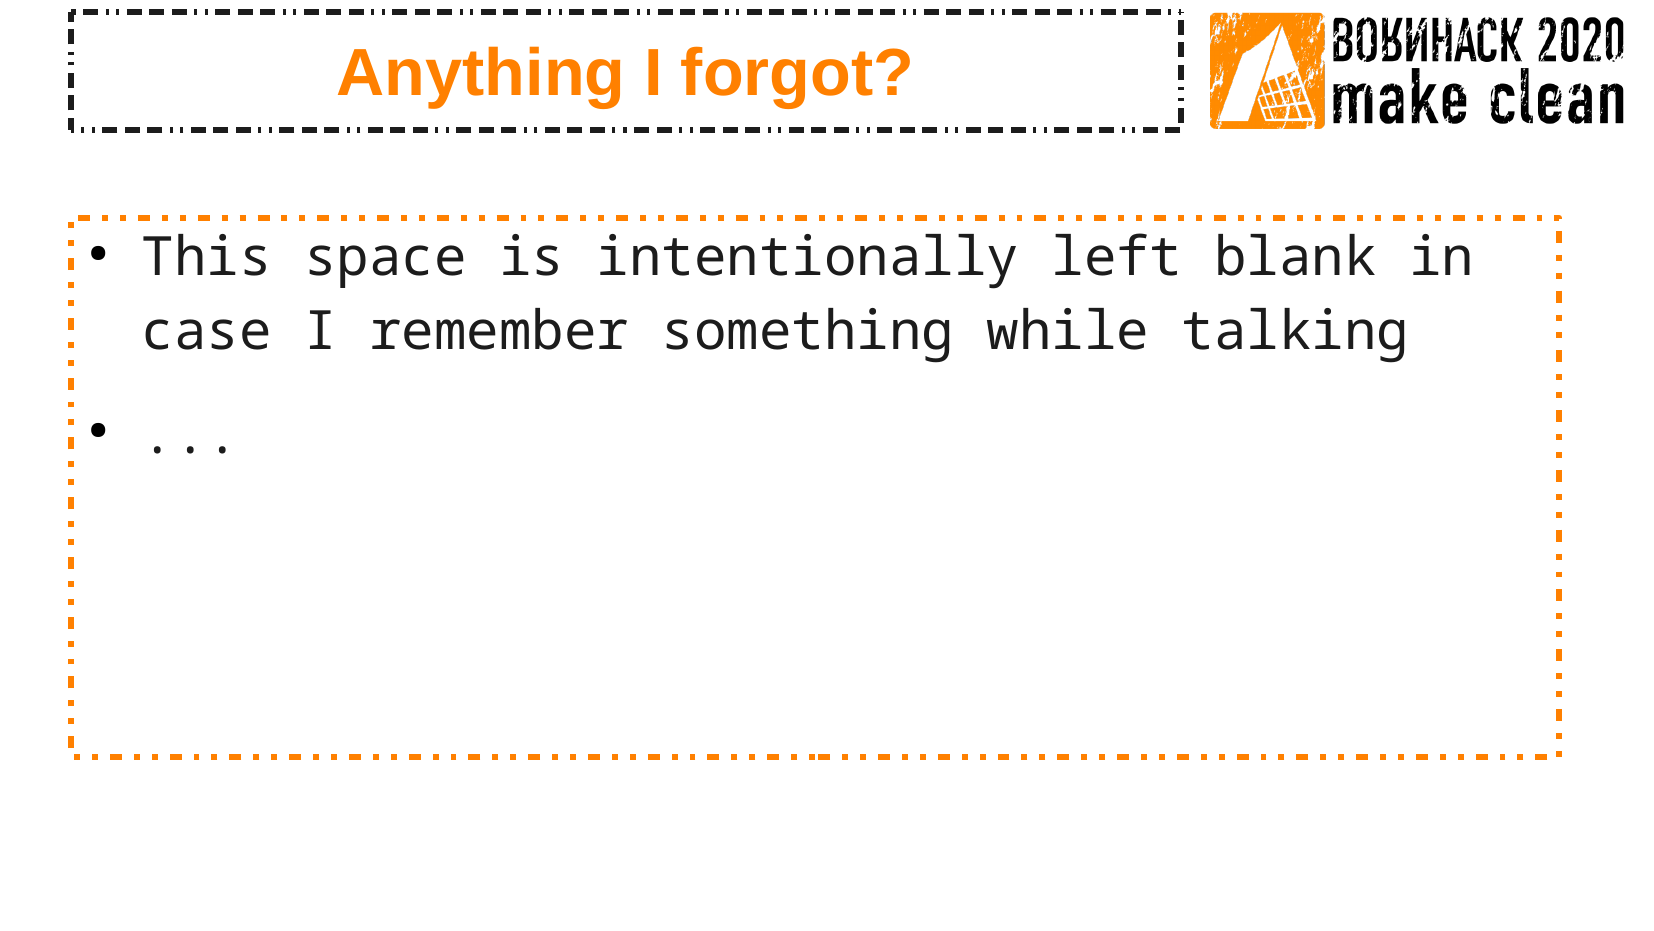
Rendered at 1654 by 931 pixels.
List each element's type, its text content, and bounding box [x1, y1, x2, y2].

picture [1210, 11, 1654, 130]
title Anything I forgot? [70, 11, 1182, 130]
subtitle This space is intentionally left blank in case I remember something while talking ... [70, 217, 1560, 758]
